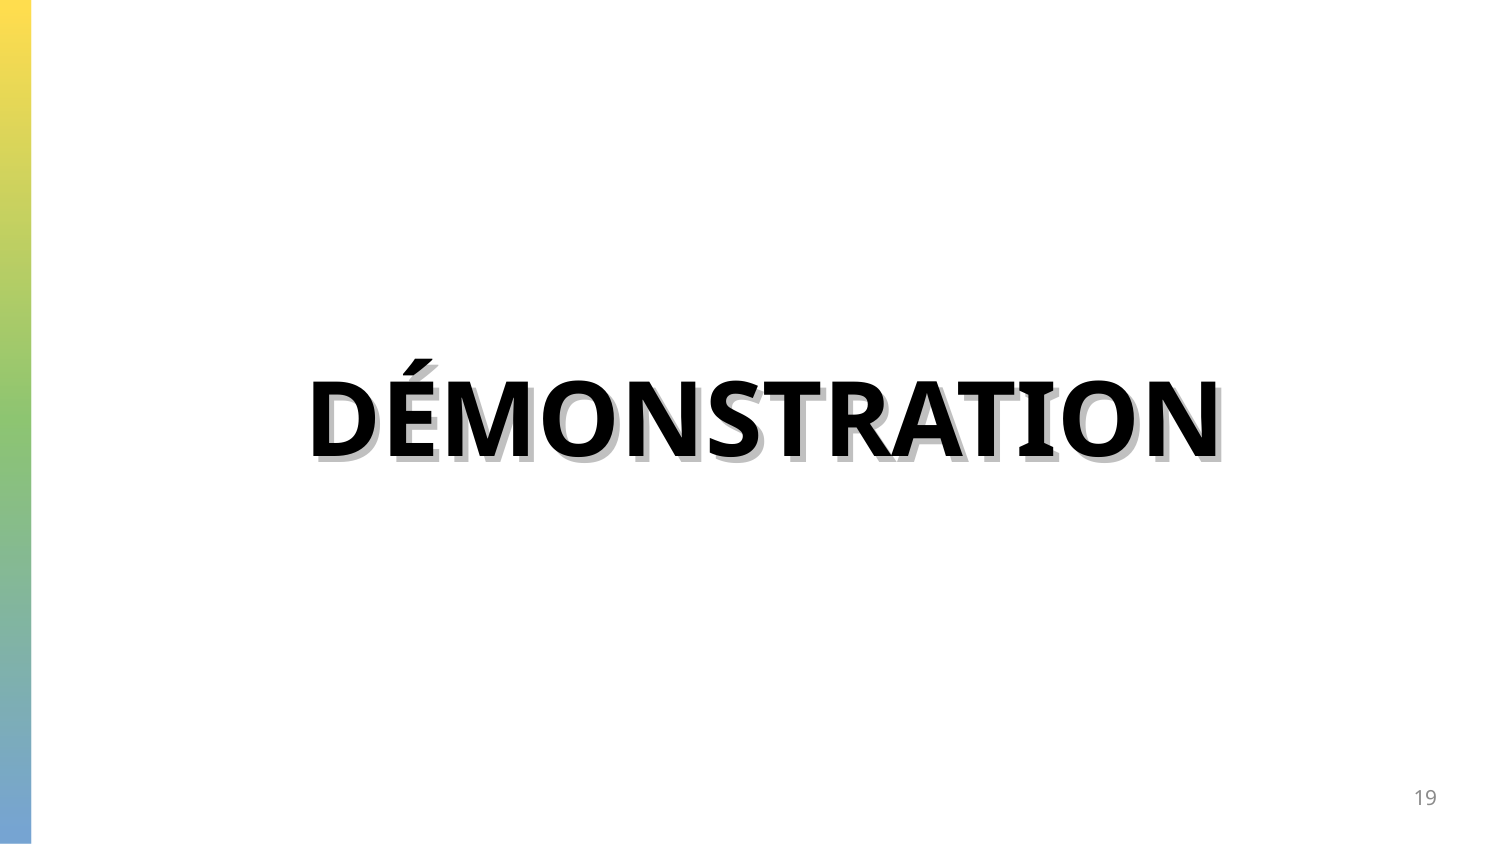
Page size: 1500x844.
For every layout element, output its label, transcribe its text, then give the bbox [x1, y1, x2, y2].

slide_number <numéro> [1240, 767, 1437, 813]
list DÉMONSTRATION [88, 352, 1442, 492]
picture [0, 0, 1500, 844]
